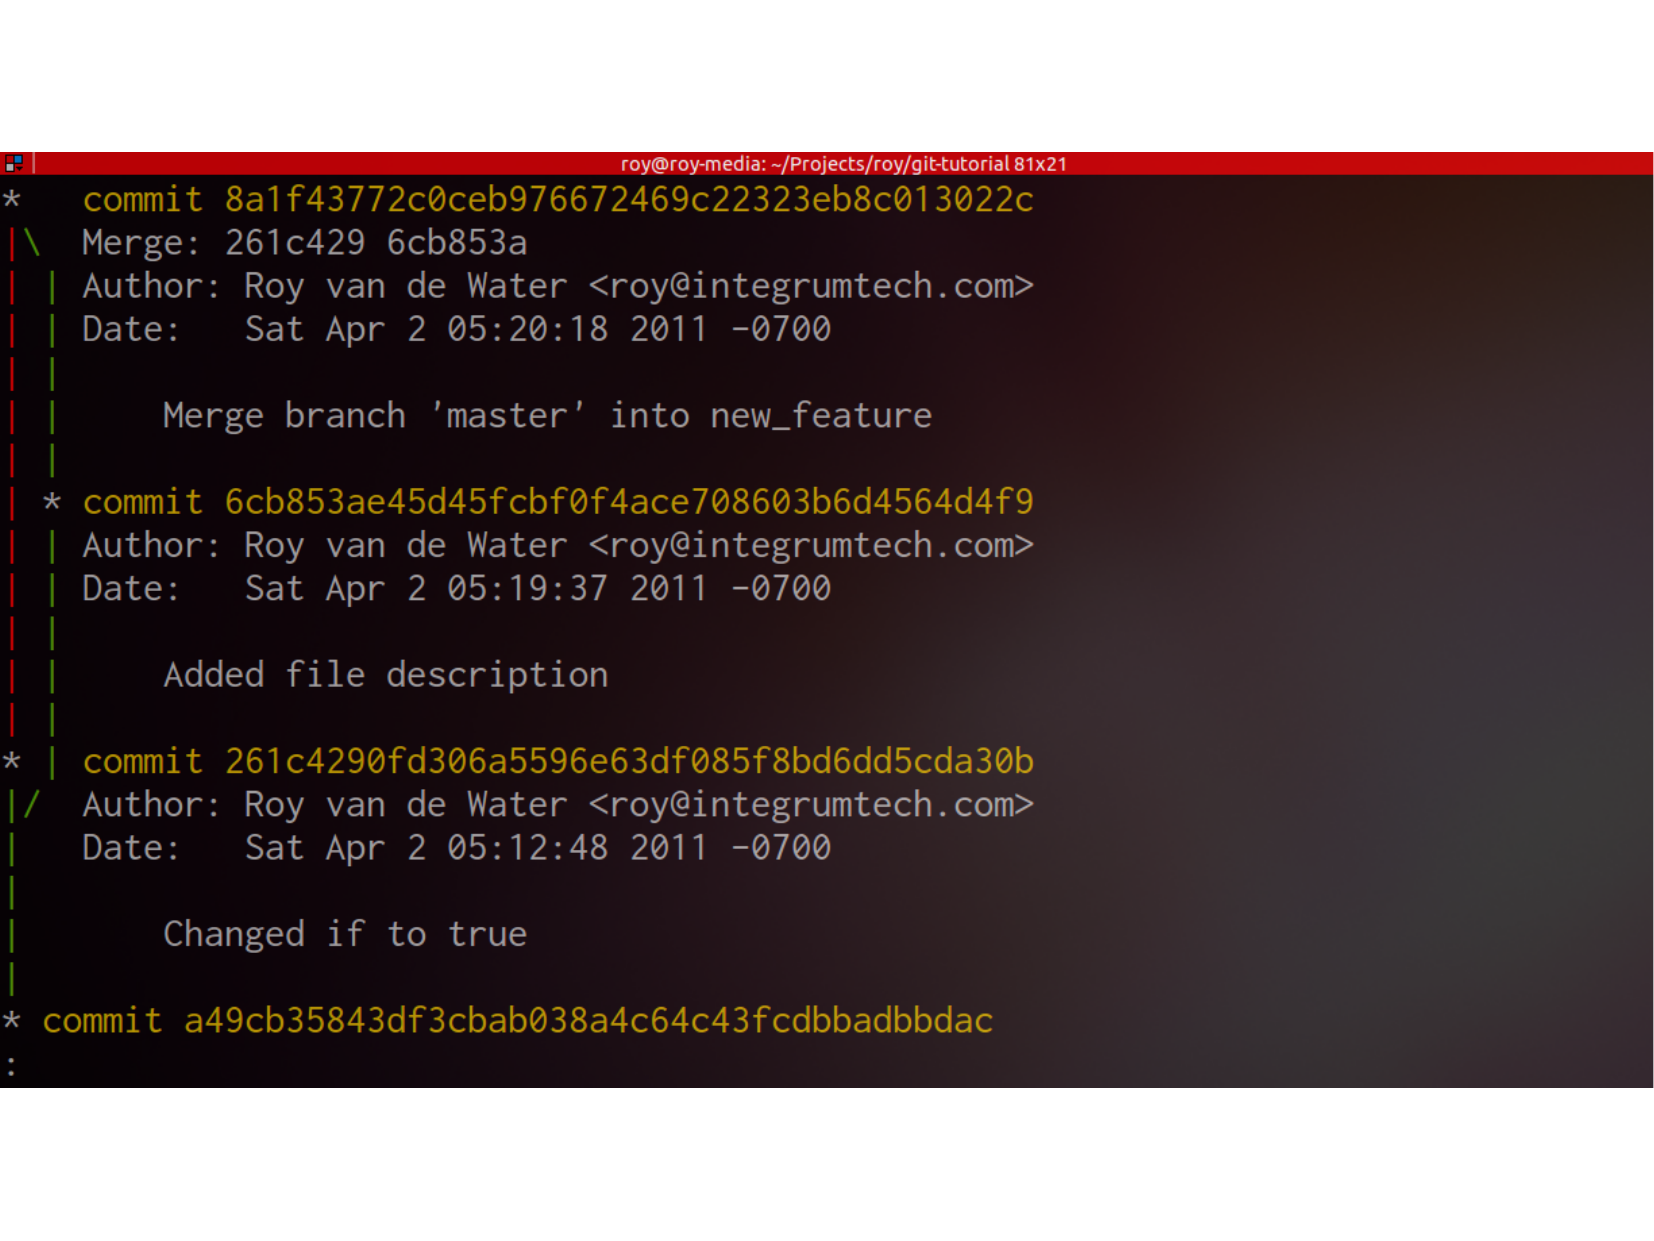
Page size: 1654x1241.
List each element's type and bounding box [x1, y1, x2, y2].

picture [0, 152, 1654, 1088]
